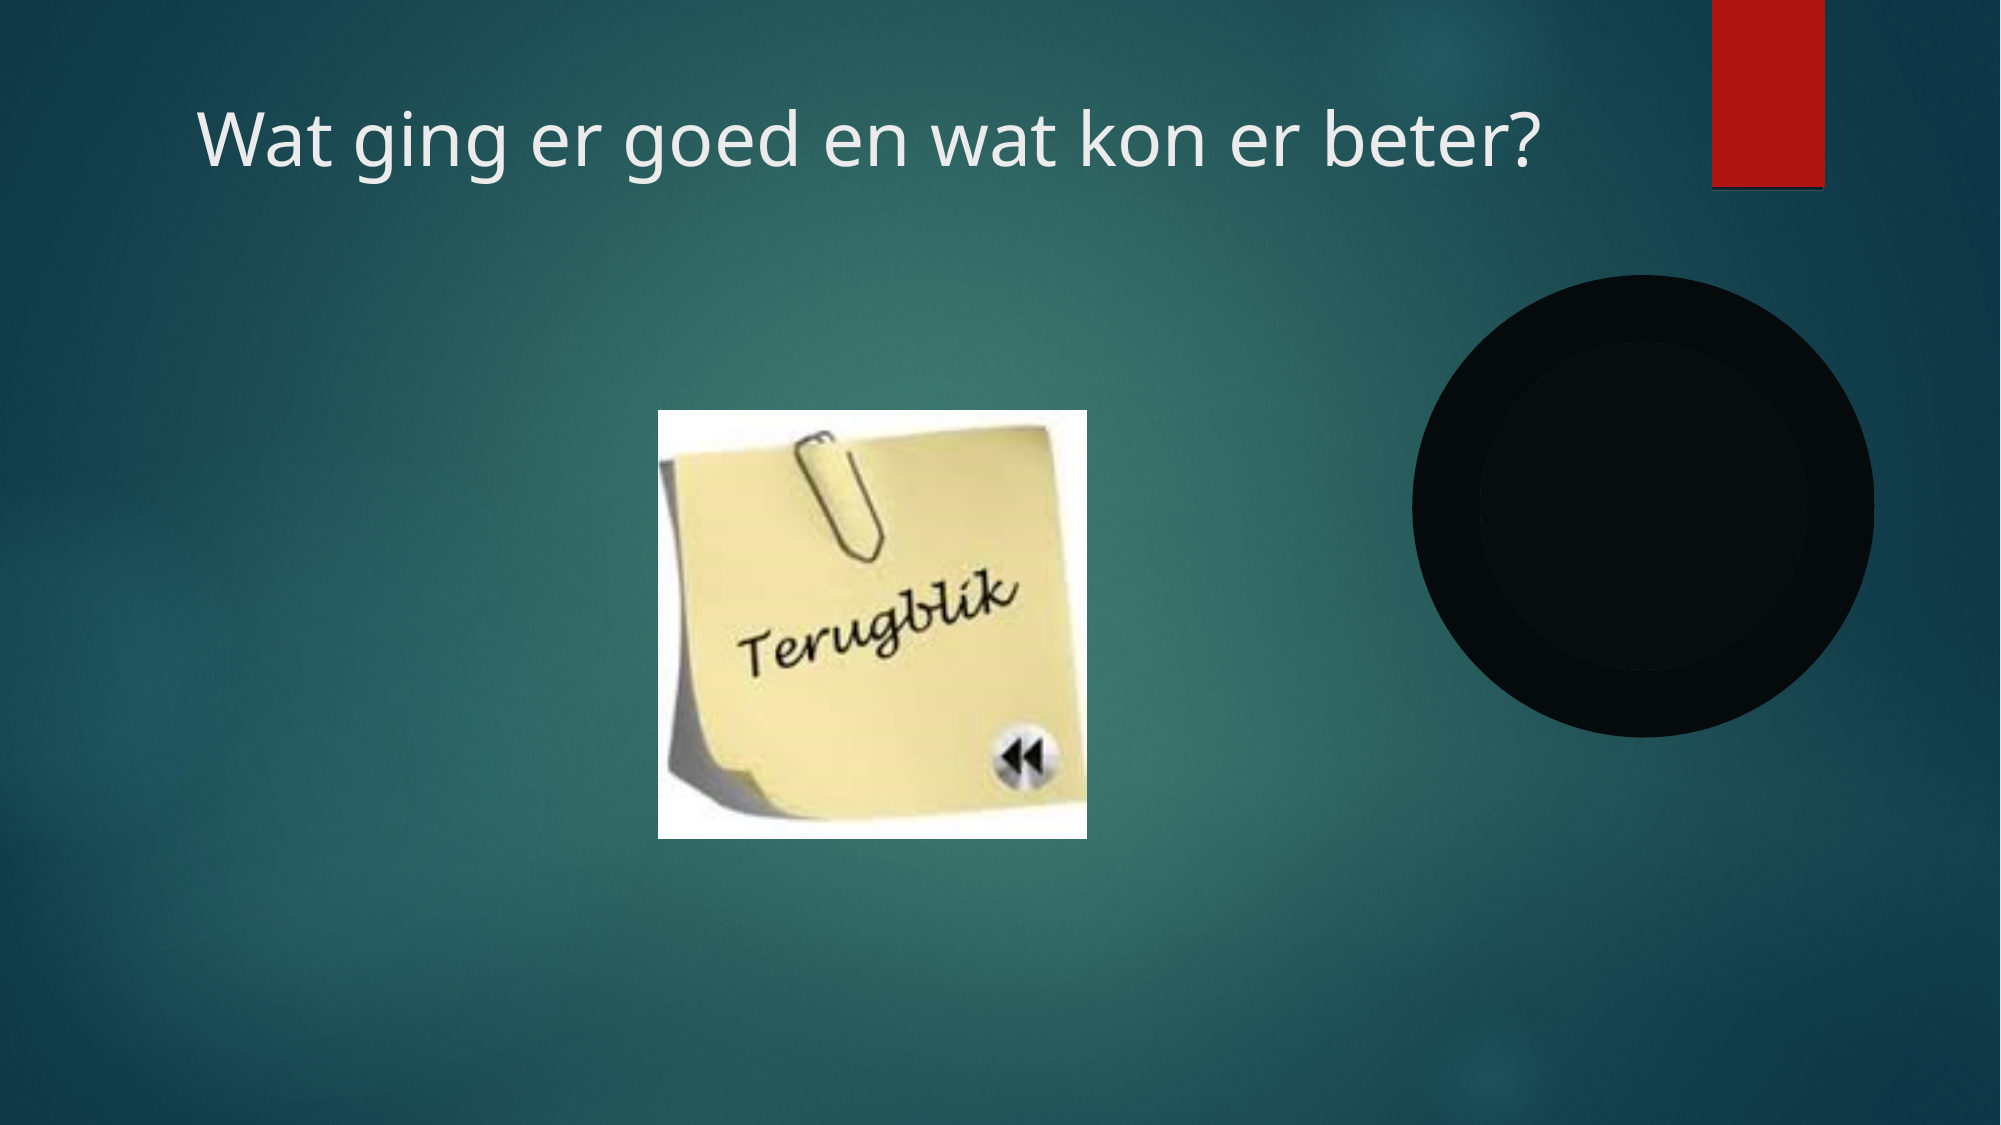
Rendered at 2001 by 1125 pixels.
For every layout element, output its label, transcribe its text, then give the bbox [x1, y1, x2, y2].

title Wat ging er goed en wat kon er beter? [181, 84, 1925, 314]
picture [658, 410, 1087, 839]
